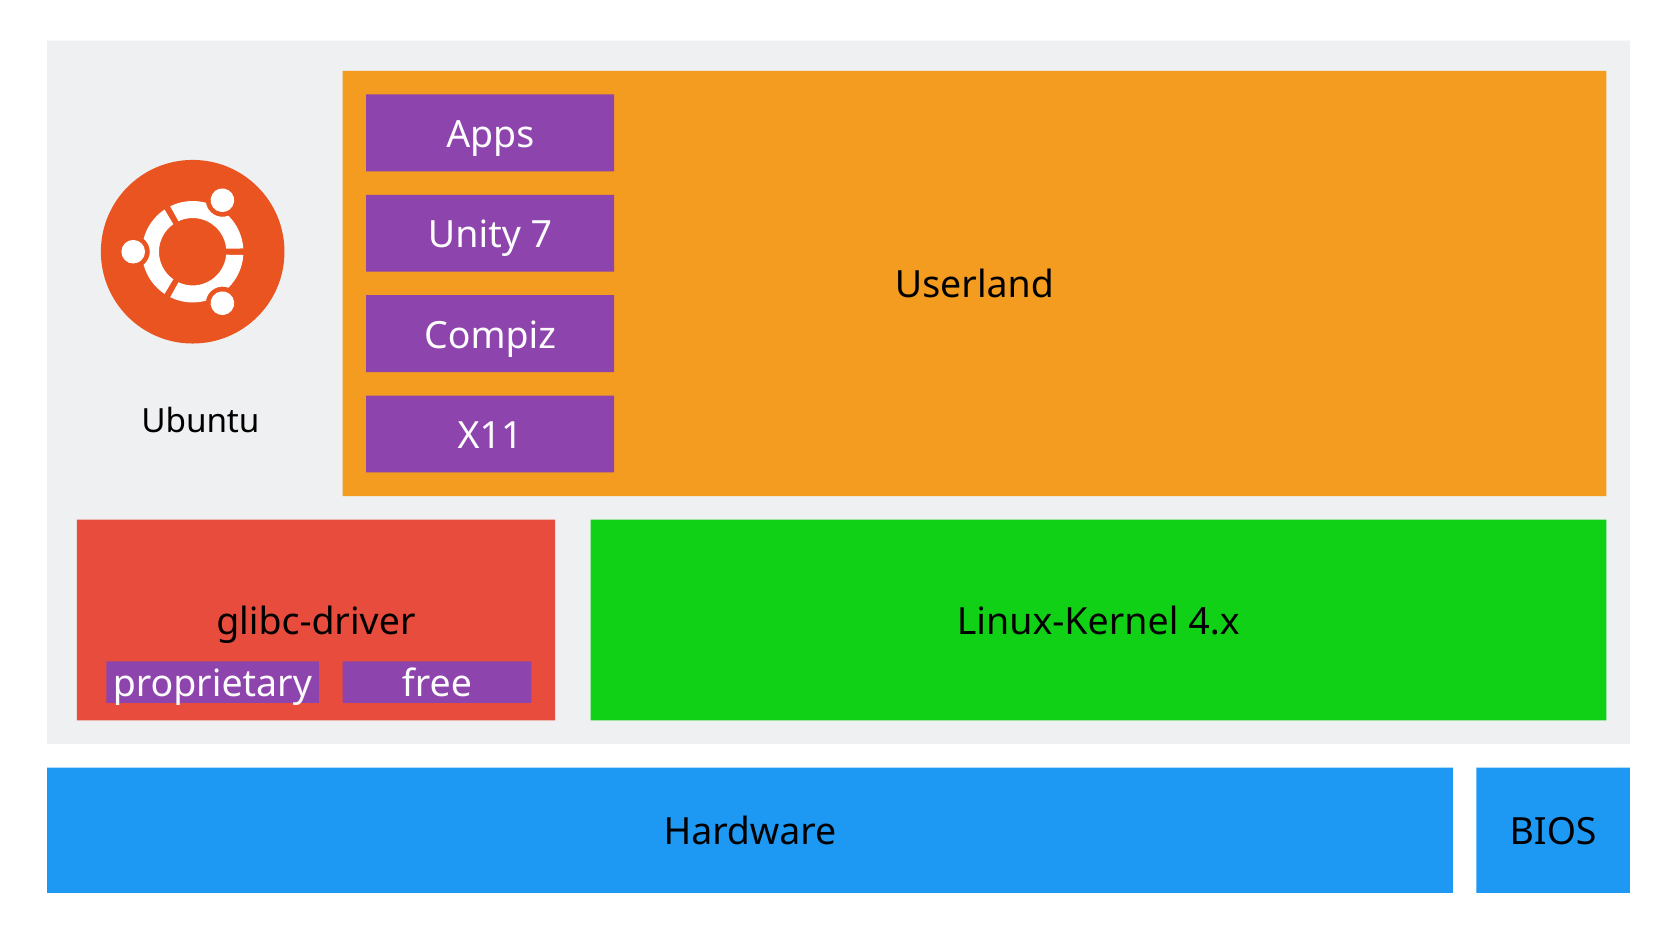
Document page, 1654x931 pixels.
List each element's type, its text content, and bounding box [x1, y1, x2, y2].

text_box Unity 7 [366, 194, 615, 272]
text_box Compiz [366, 295, 615, 373]
text_box X11 [366, 395, 615, 473]
text_box [47, 40, 1630, 745]
text_box Linux-Kernel 4.x [590, 519, 1607, 721]
text_box Ubuntu [126, 389, 270, 442]
text_box proprietary [106, 661, 319, 703]
text_box free [342, 661, 532, 703]
text_box BIOS [1476, 767, 1630, 893]
text_box Apps [366, 94, 615, 172]
picture [54, 113, 331, 390]
text_box glibc-driver [76, 519, 556, 721]
text_box Userland [342, 70, 1607, 497]
text_box Hardware [47, 767, 1453, 893]
